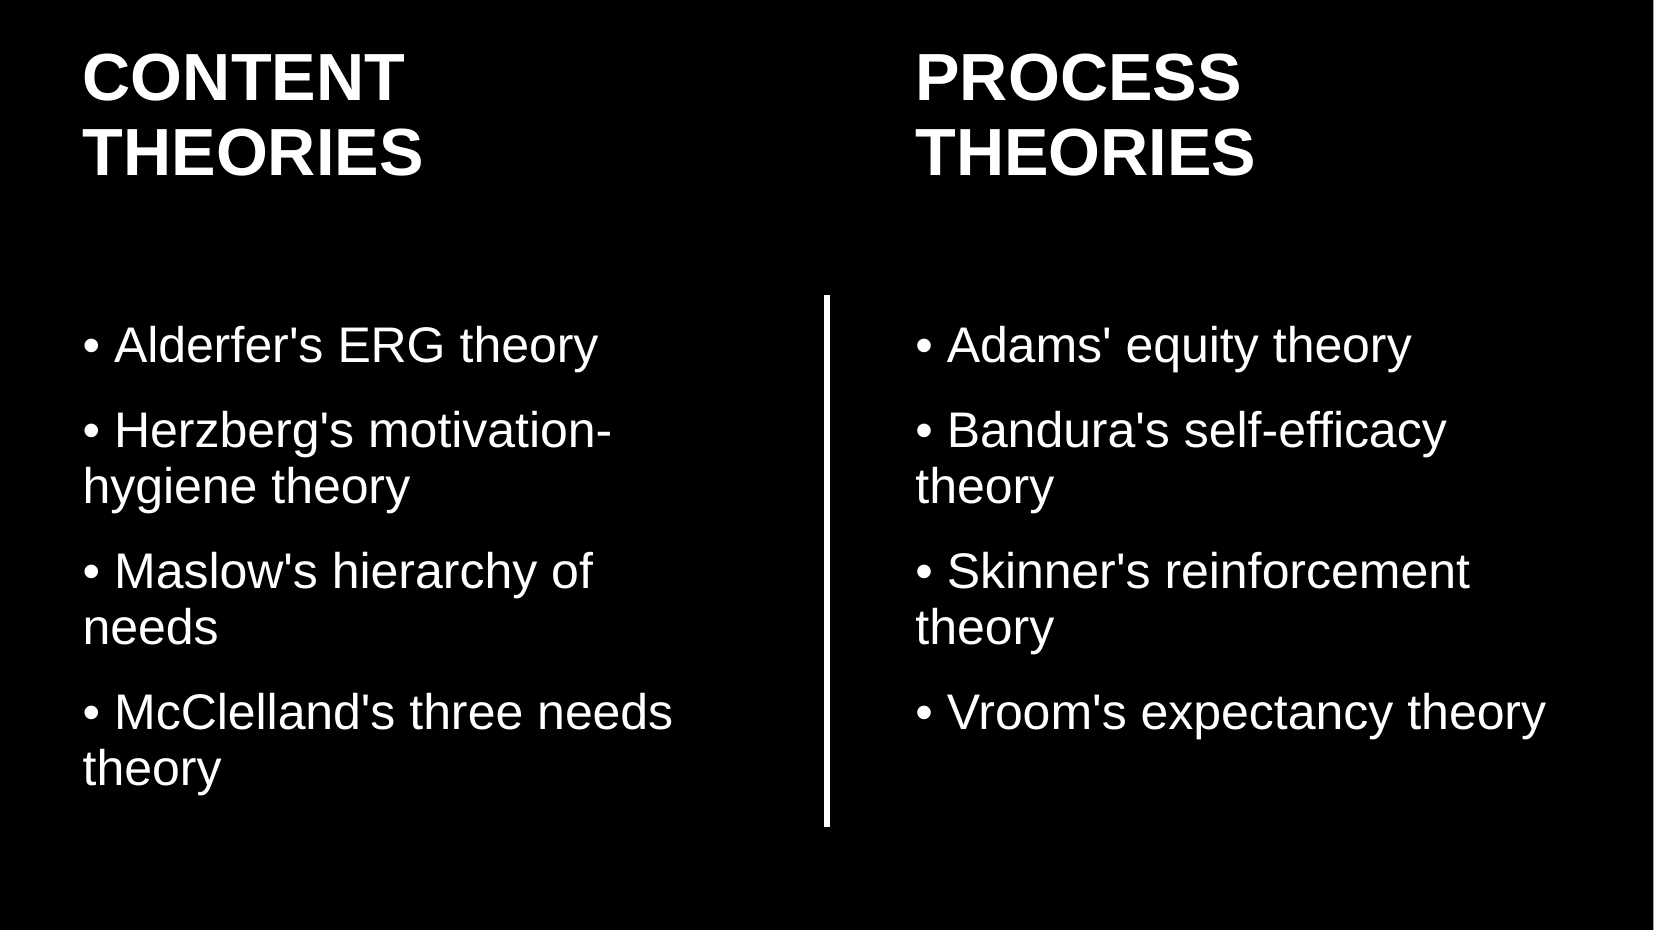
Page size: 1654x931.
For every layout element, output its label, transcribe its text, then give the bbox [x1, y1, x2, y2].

list • Adams' equity theory • Bandura's self-efficacy theory • Skinner's reinforcement theory • Vroom's expectancy theory [915, 316, 1571, 857]
list • Alderfer's ERG theory • Herzberg's motivation-hygiene theory • Maslow's hierarchy of needs • McClelland's three needs theory [82, 316, 739, 857]
title CONTENT THEORIES [82, 37, 739, 193]
title PROCESS THEORIES [915, 37, 1571, 193]
